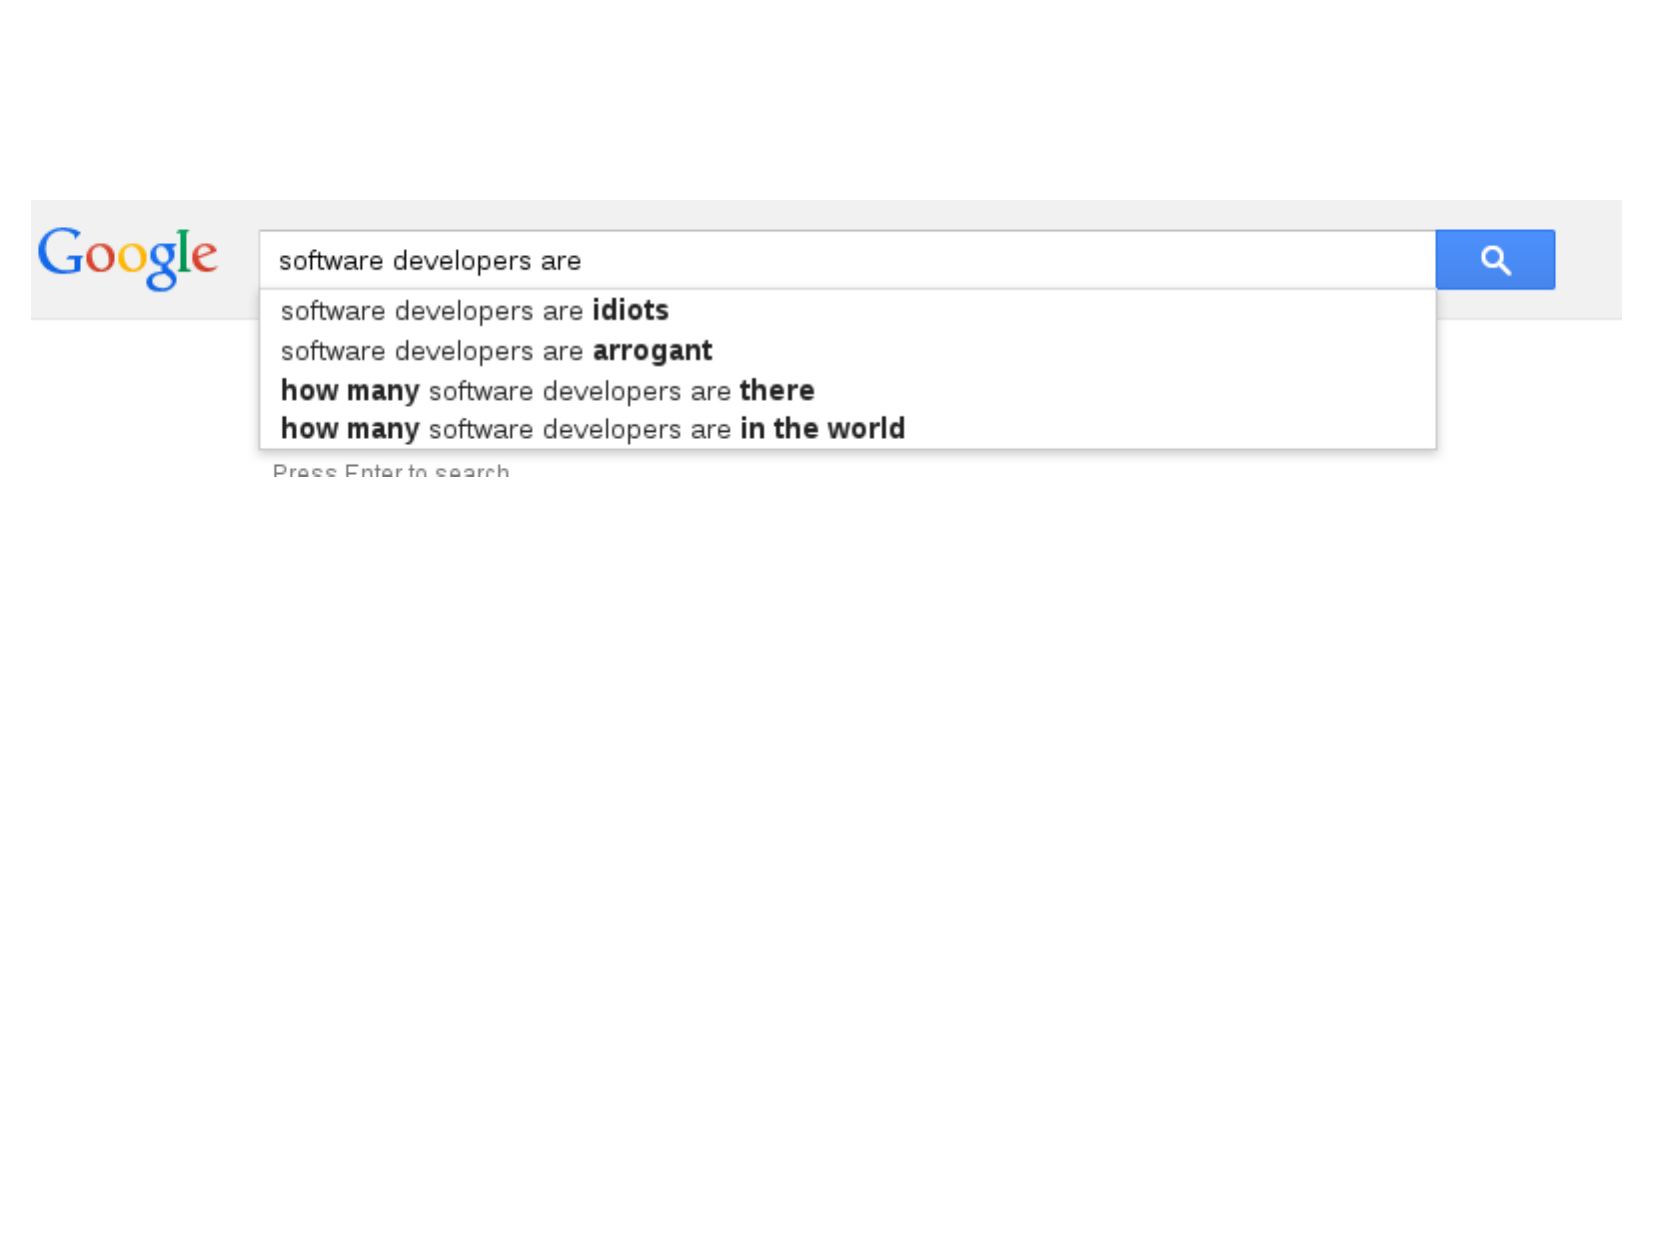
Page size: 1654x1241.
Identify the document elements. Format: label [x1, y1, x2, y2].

picture [31, 200, 1622, 477]
